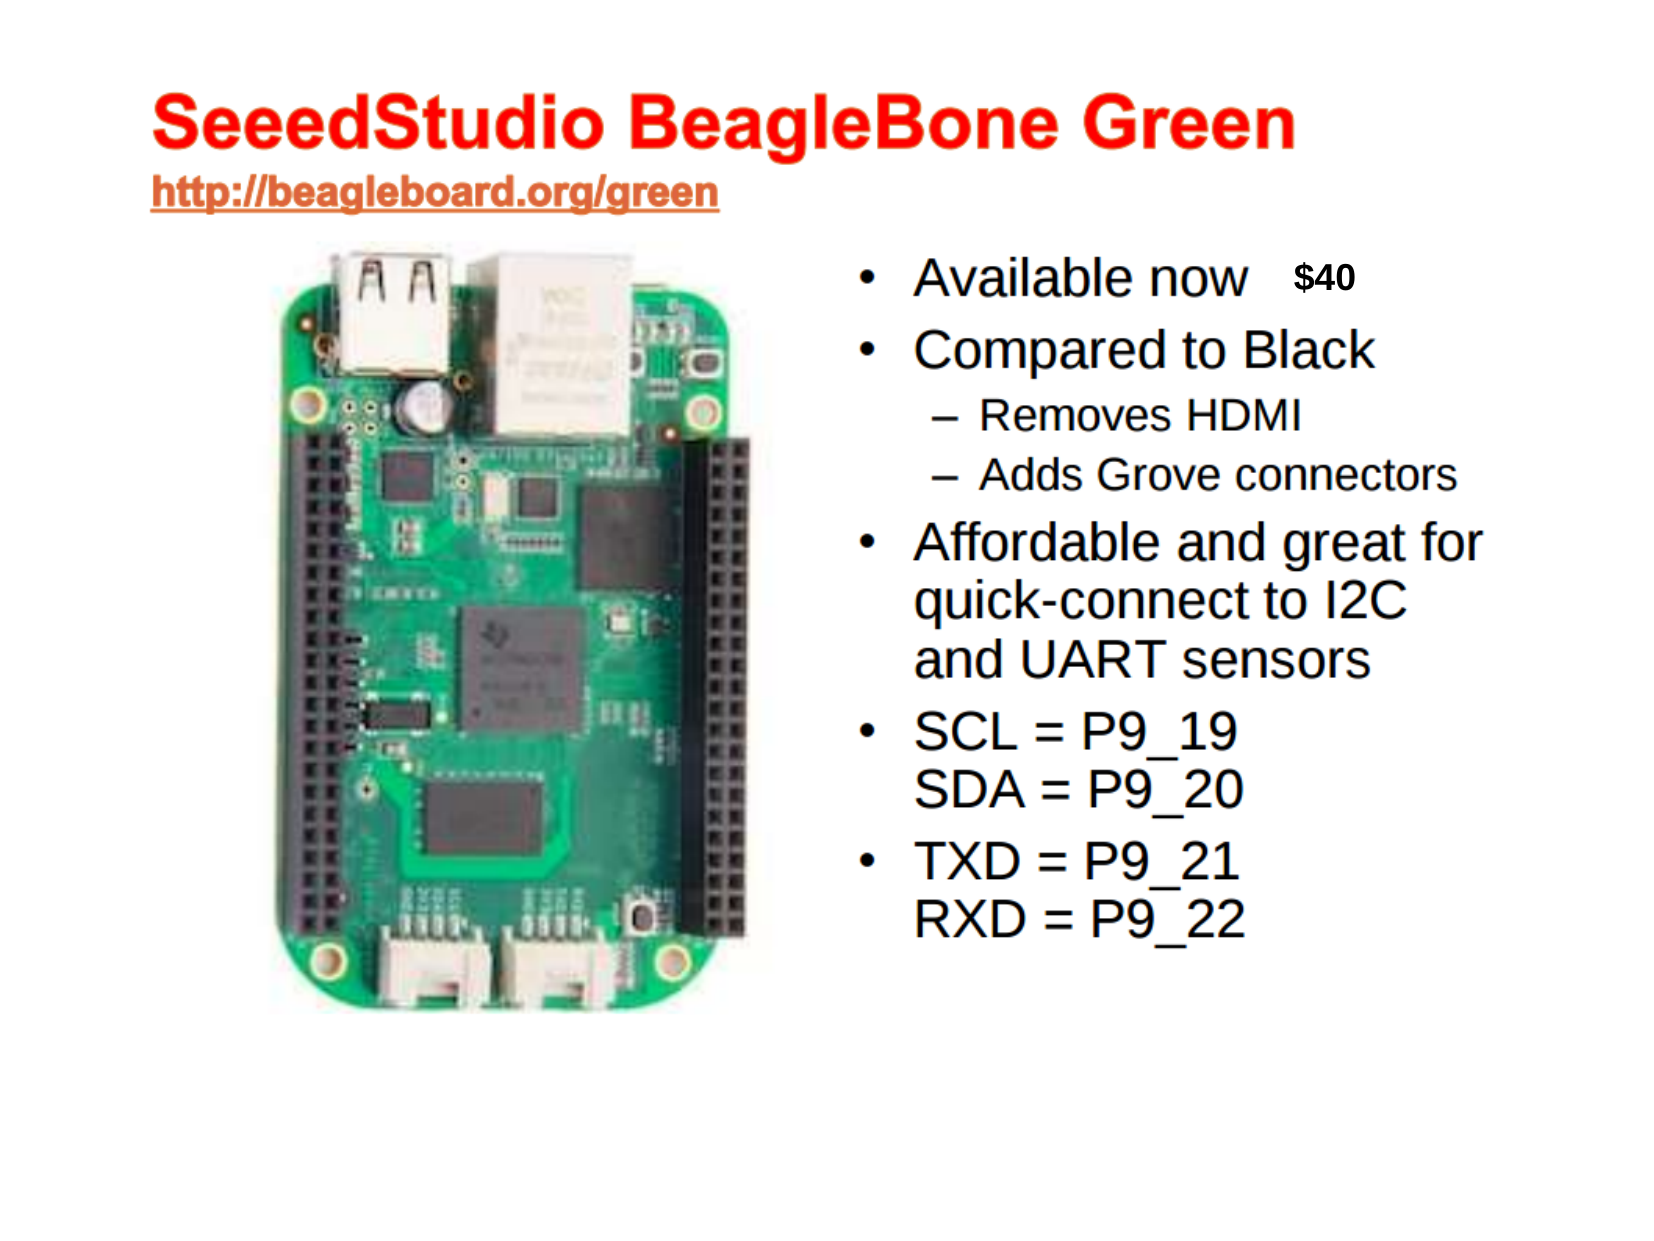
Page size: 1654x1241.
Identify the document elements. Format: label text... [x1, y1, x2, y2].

picture [130, 82, 1525, 1036]
text_box $40 [1279, 249, 1371, 306]
